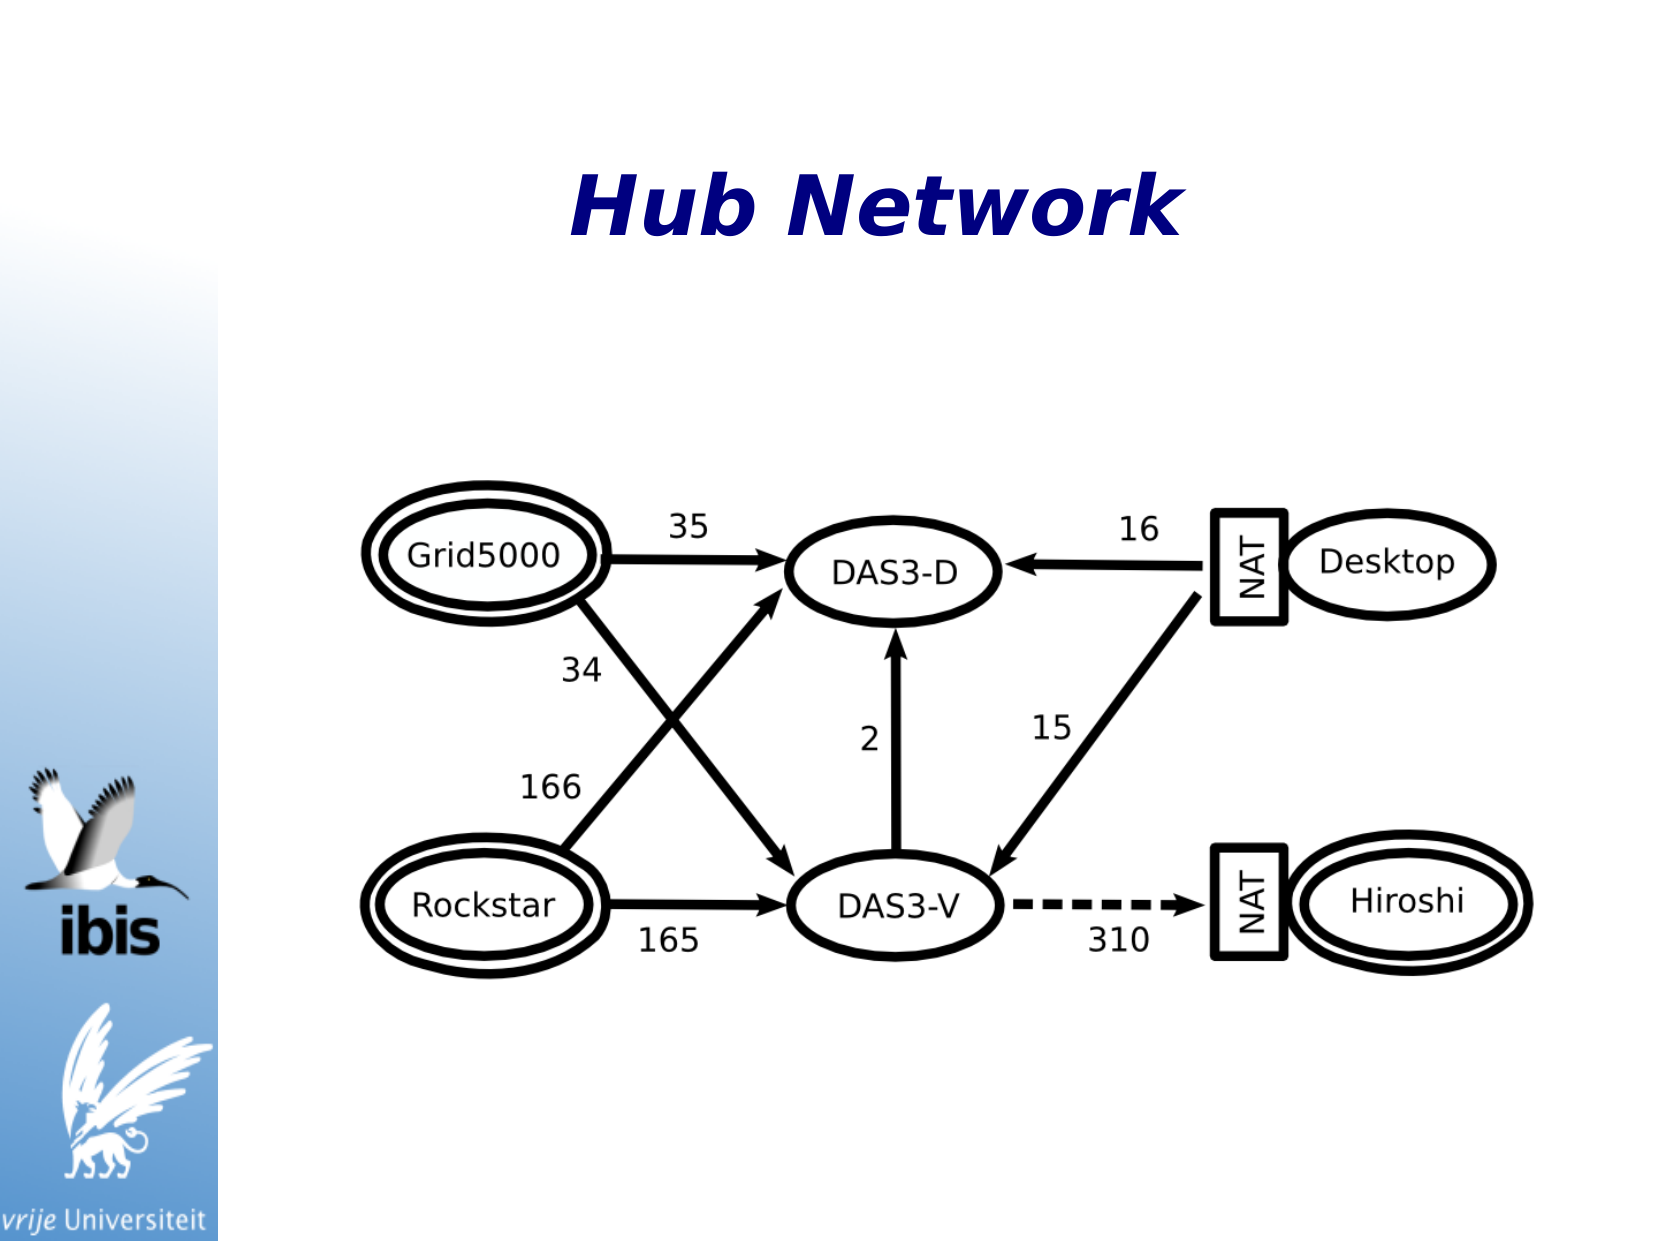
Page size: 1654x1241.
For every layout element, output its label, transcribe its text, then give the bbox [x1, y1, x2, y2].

picture [357, 471, 1536, 998]
title Hub Network [219, 102, 1534, 311]
picture [0, 0, 218, 1241]
